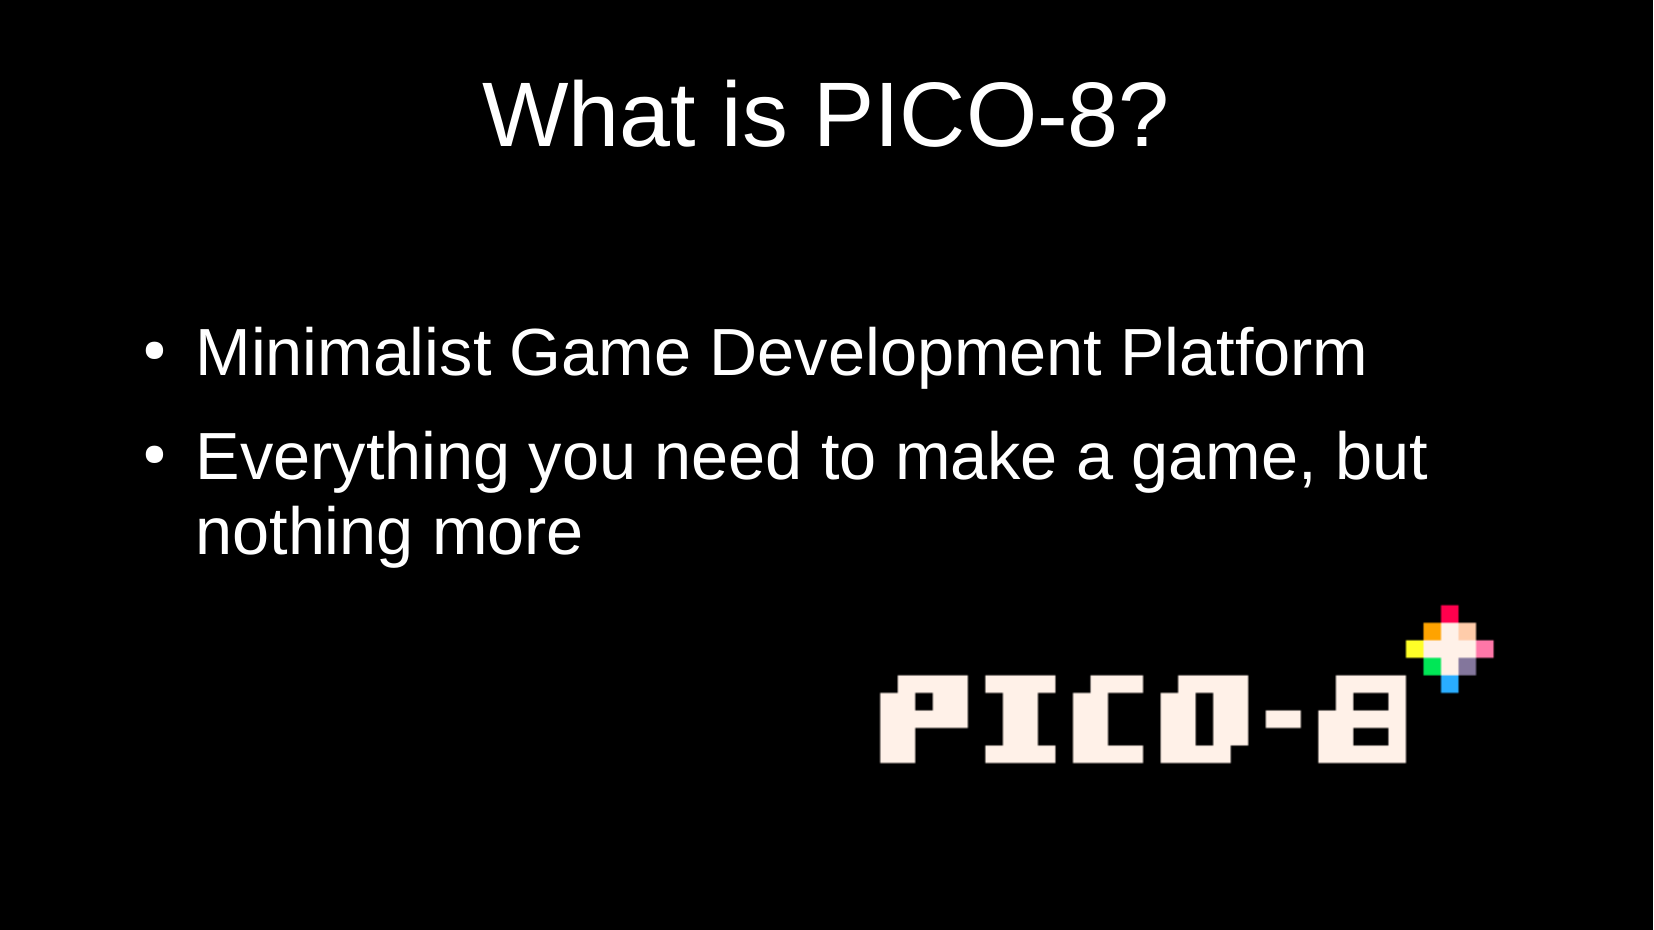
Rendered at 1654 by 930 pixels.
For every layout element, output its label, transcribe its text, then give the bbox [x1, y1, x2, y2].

list Minimalist Game Development Platform Everything you need to make a game, but nothing more [124, 210, 1613, 751]
title What is PICO-8? [82, 37, 1571, 193]
picture [837, 562, 1538, 825]
